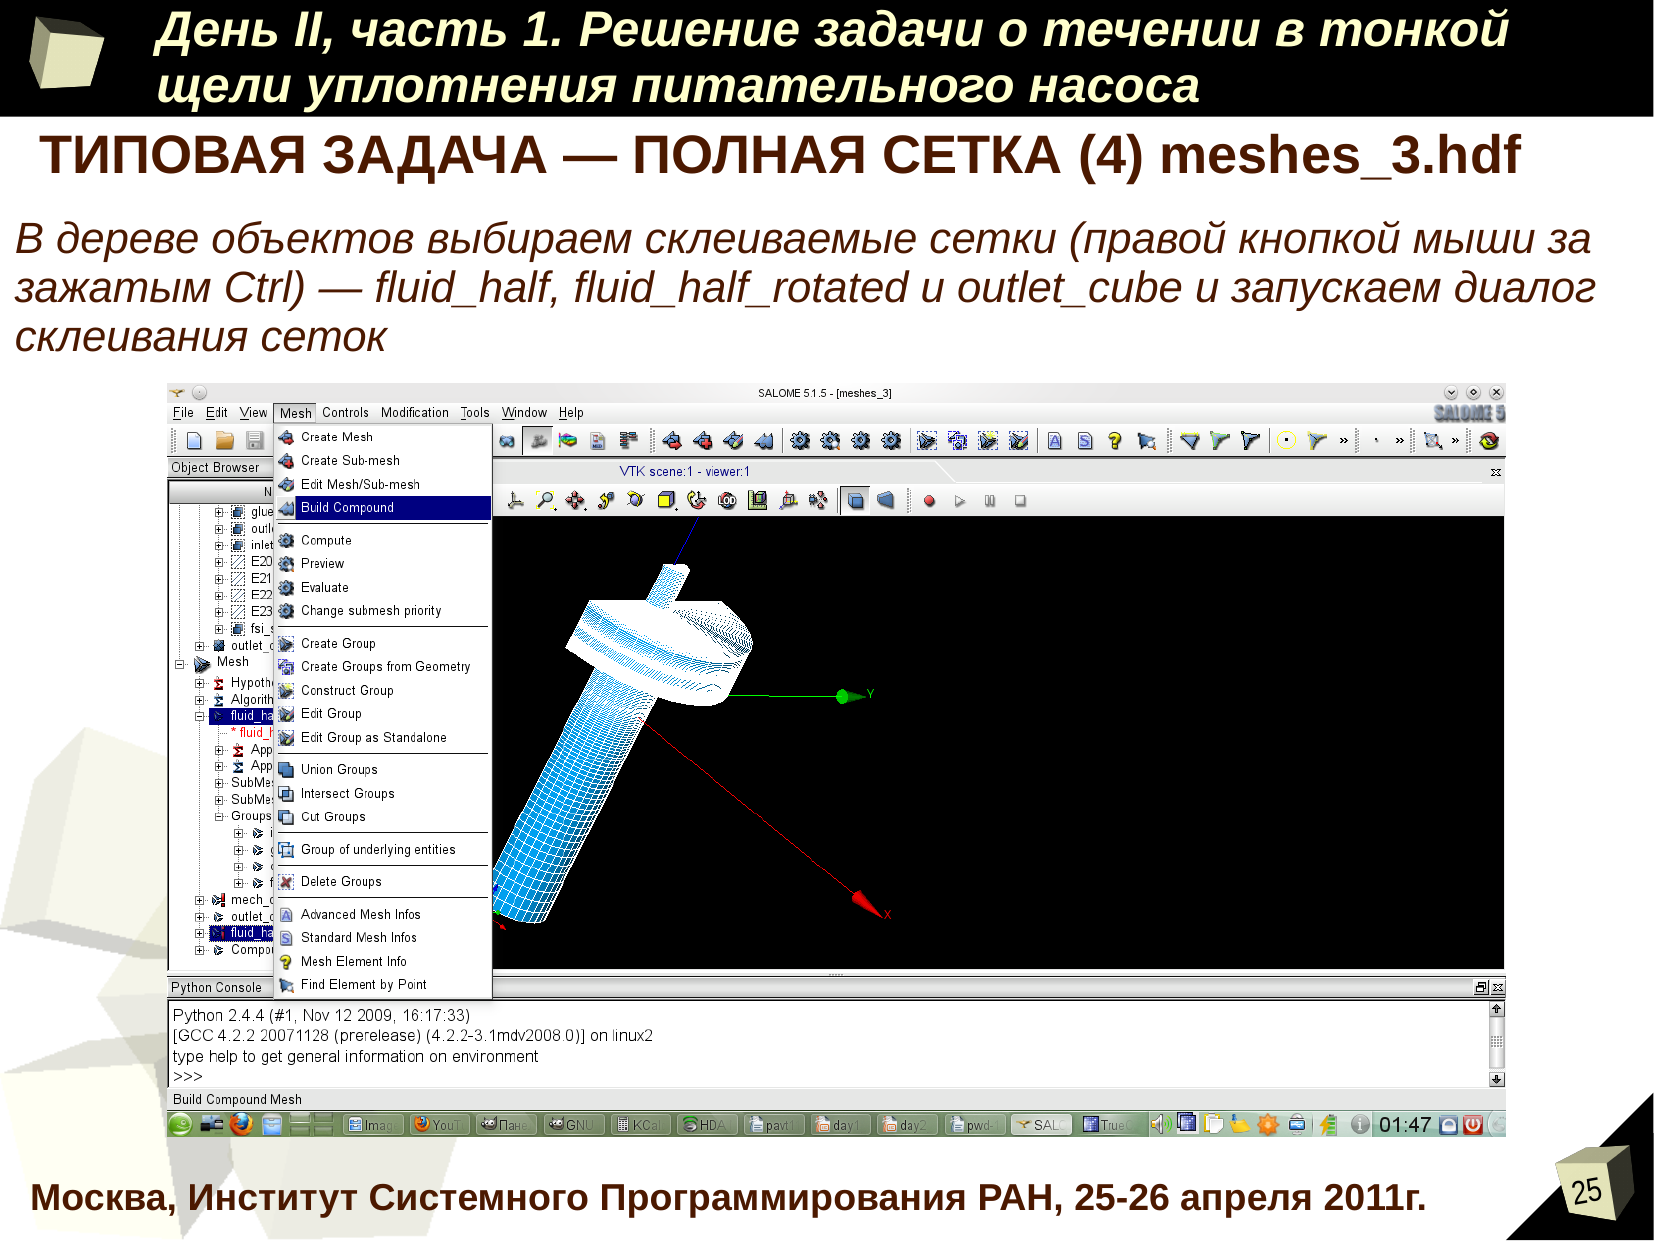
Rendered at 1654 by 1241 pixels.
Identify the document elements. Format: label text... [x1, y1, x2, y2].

picture [0, 383, 1506, 1241]
text_box В дереве объектов выбираем склеиваемые сетки (правой кнопкой мыши за зажатым Ctrl) — fluid_half, fluid_half_rotated и outlet_cube и запускаем диалог склеивания сеток [0, 206, 1654, 368]
picture [464, 1193, 472, 1198]
text_box ТИПОВАЯ ЗАДАЧА — ПОЛНАЯ СЕТКА (4) meshes_3.hdf [24, 117, 1625, 206]
